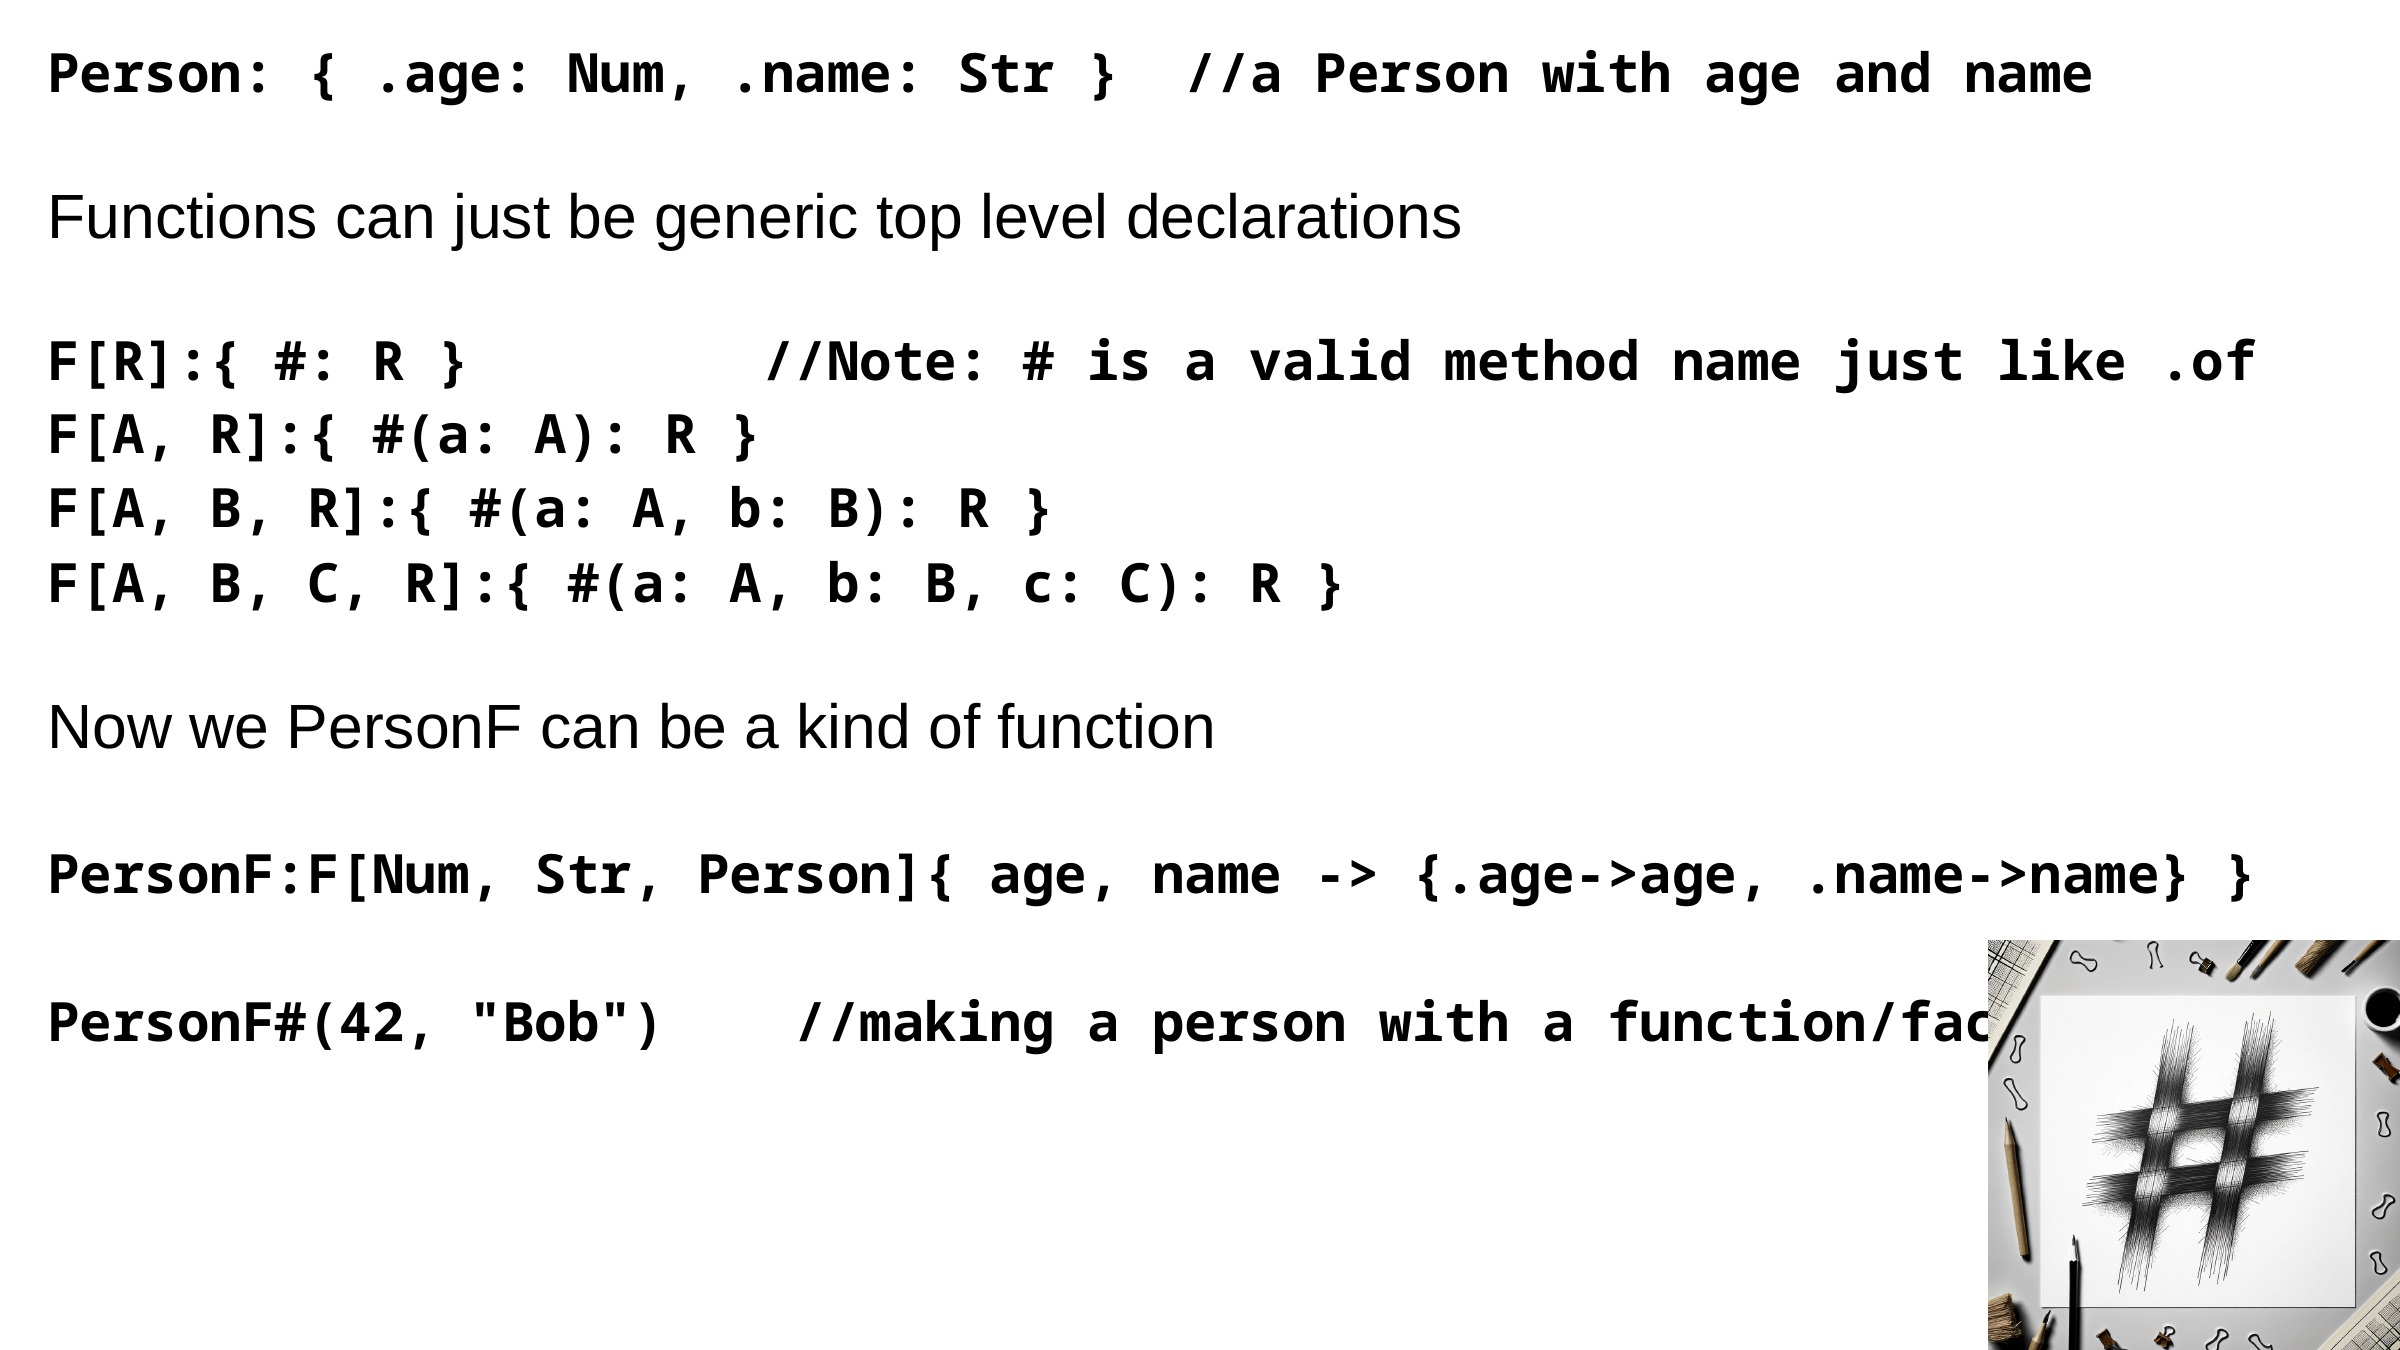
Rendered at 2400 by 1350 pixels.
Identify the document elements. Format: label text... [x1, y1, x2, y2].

text_box Person: { .age: Num, .name: Str } //a Person with age and name Functions can just be generic top level declarations F[R]:{ #: R } //Note: # is a valid method name just like .of F[A, R]:{ #(a: A): R } F[A, B, R]:{ #(a: A, b: B): R } F[A, B, C, R]:{ #(a: A, b: B, c: C): R } Now we PersonF can be a kind of function PersonF:F[Num, Str, Person]{ age, name -> {.age->age, .name->name} } PersonF#(42, "Bob") //making a person with a function/factory [32, 27, 2358, 1321]
picture [1988, 940, 2400, 1350]
